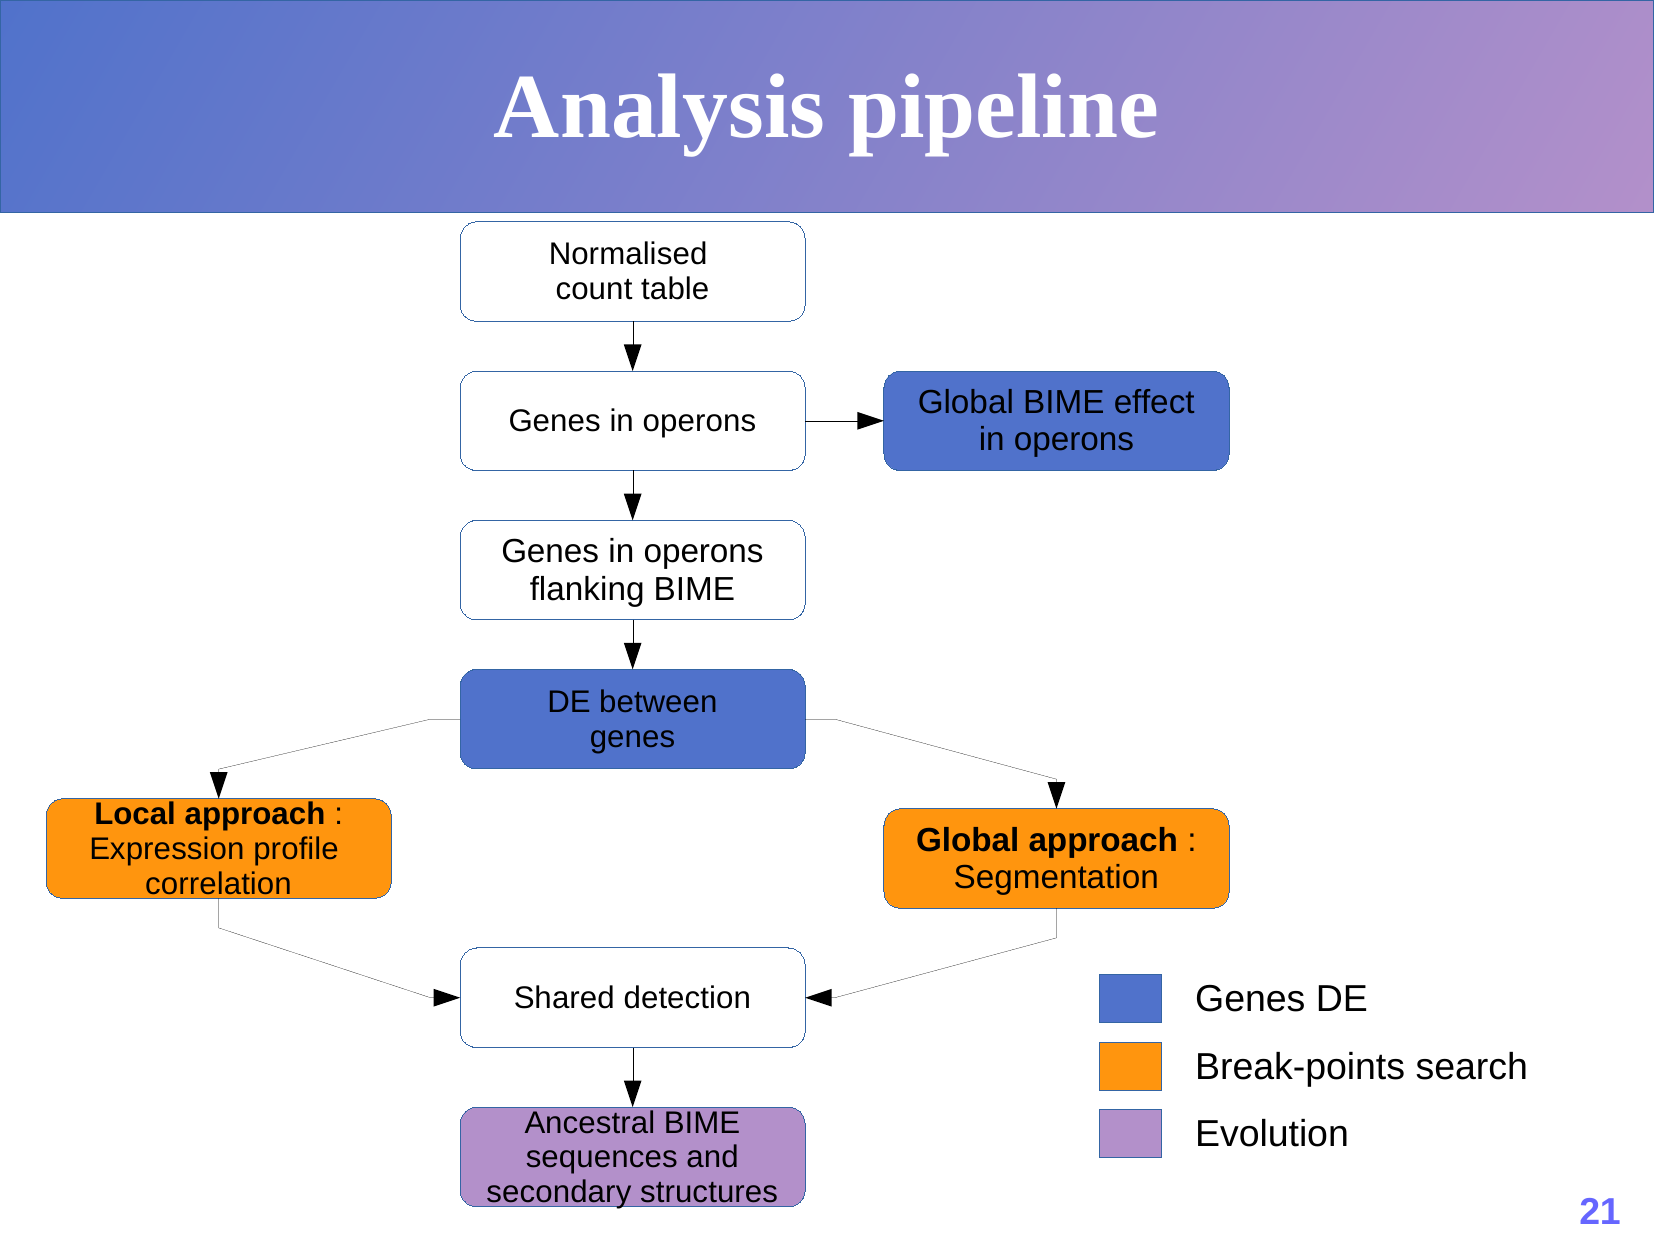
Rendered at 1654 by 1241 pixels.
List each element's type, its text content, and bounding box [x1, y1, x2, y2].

text_box Genes DE [1180, 970, 1530, 1028]
text_box Genes in operons flanking BIME [460, 520, 806, 620]
text_box [1099, 1042, 1162, 1091]
text_box Ancestral BIME sequences and secondary structures [460, 1107, 806, 1207]
text_box DE between genes [460, 669, 806, 769]
text_box [1099, 974, 1162, 1023]
text_box 21 [1564, 1183, 1642, 1241]
text_box Genes in operons [460, 371, 806, 471]
text_box Shared detection [460, 947, 806, 1048]
title Analysis pipeline [82, 23, 1571, 189]
text_box Local approach : Expression profile correlation [46, 798, 392, 899]
text_box [1099, 1109, 1162, 1158]
text_box Global approach : Segmentation [883, 808, 1230, 909]
text_box Normalised count table [460, 221, 806, 322]
text_box Global BIME effect in operons [883, 371, 1230, 471]
text_box Break-points search [1180, 1037, 1571, 1095]
text_box Evolution [1180, 1105, 1571, 1163]
